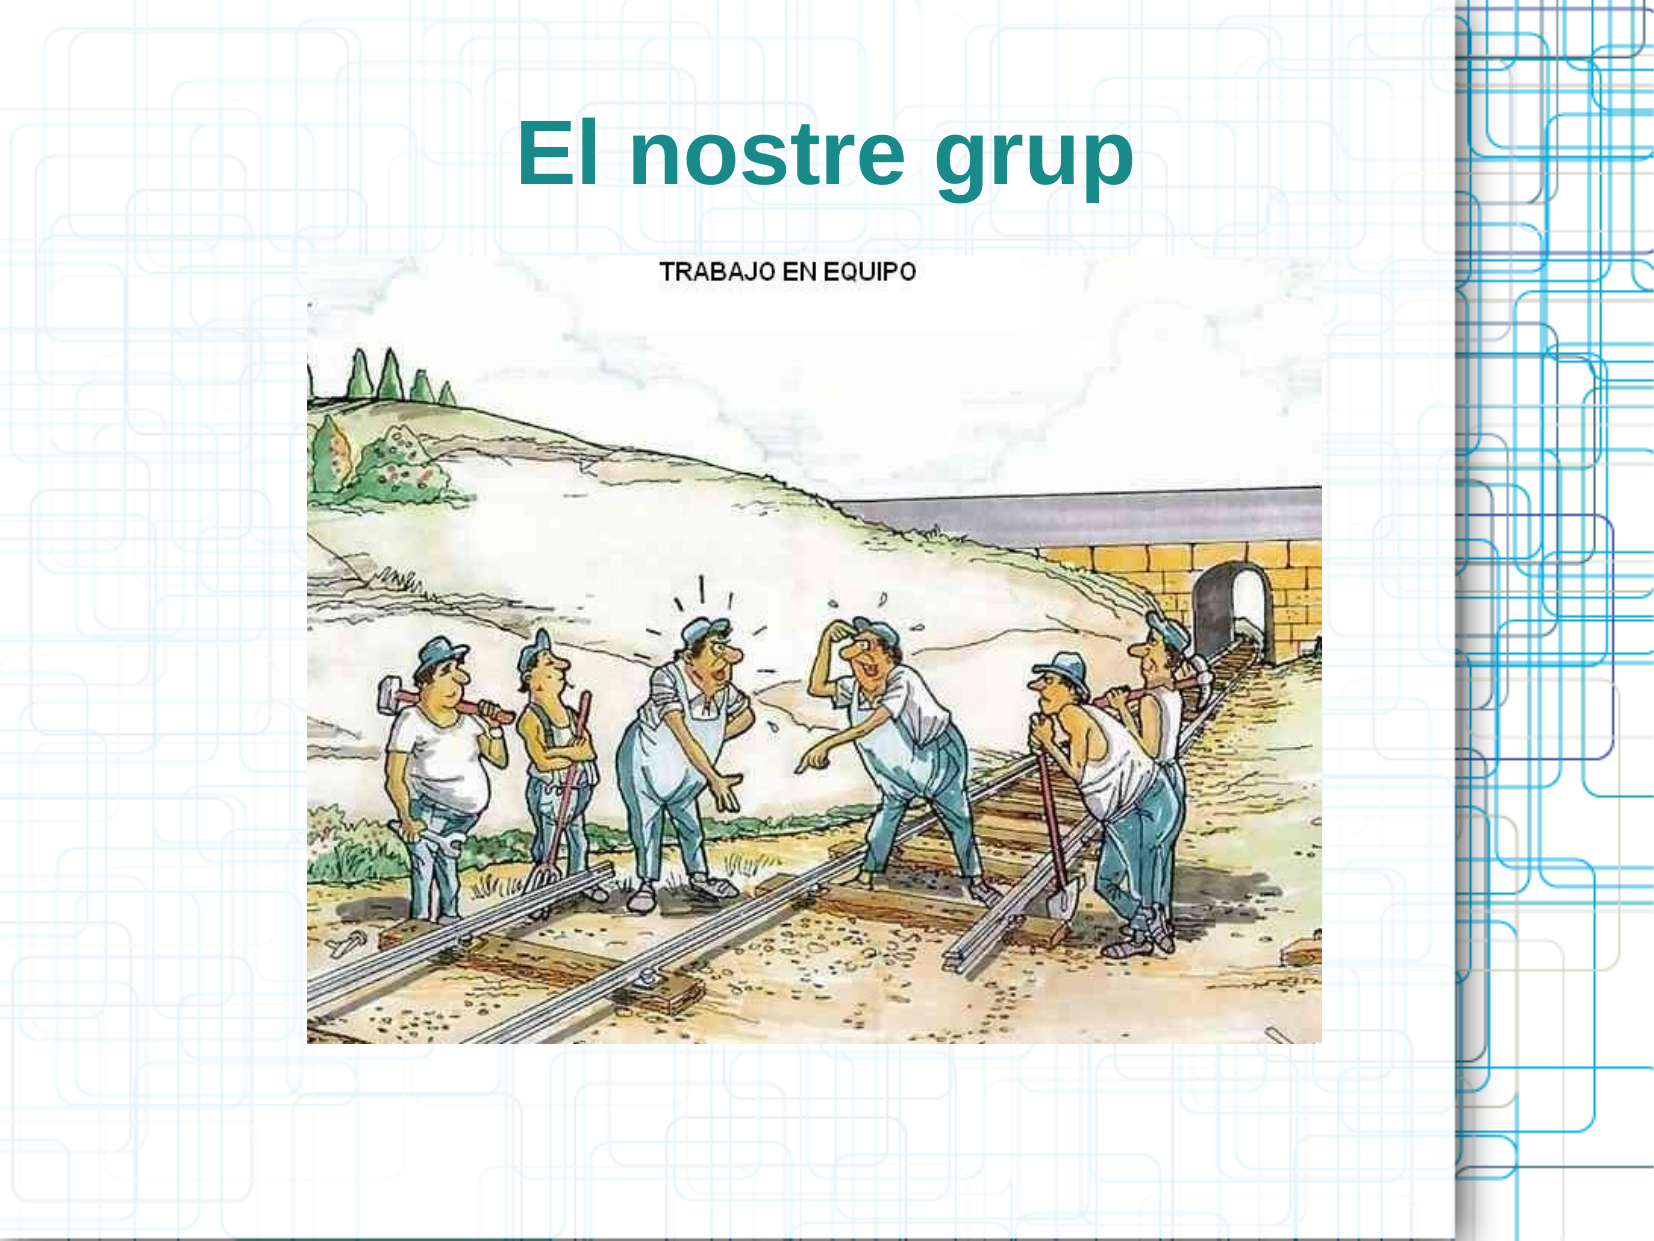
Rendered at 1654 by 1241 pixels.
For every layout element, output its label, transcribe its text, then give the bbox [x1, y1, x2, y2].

picture [0, 0, 1654, 1241]
title El nostre grup [82, 49, 1571, 257]
